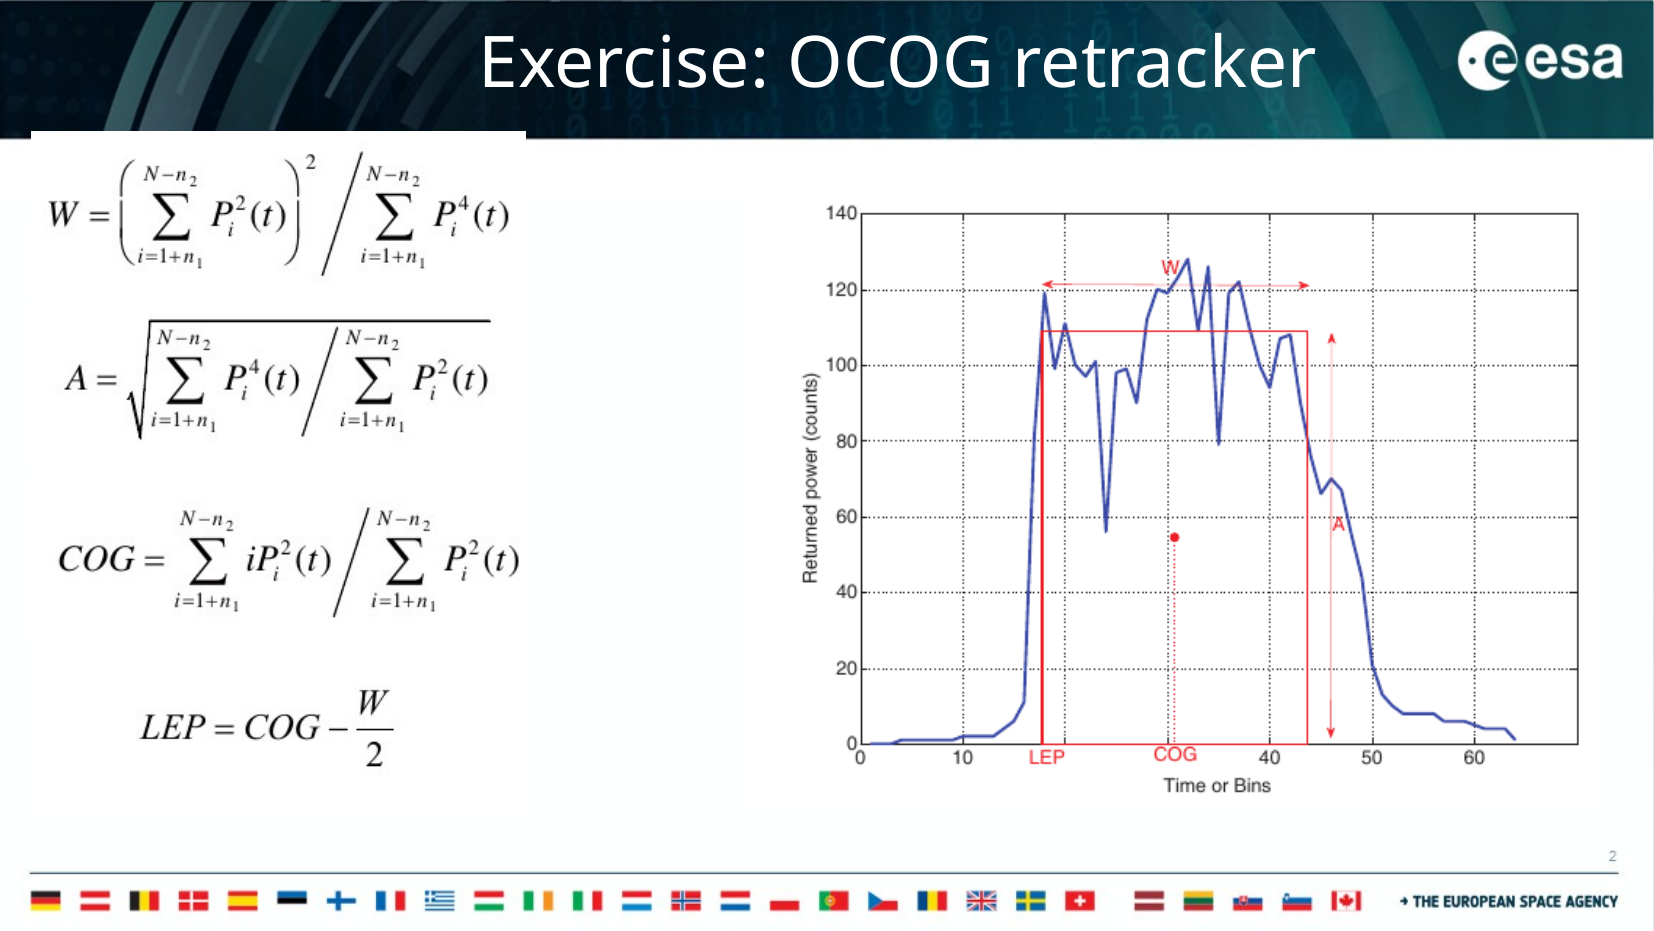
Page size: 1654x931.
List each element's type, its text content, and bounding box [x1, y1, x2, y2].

picture [1095, 129, 1107, 135]
title Exercise: OCOG retracker [225, 0, 1571, 125]
picture [0, 0, 1654, 931]
picture [1149, 125, 1158, 135]
